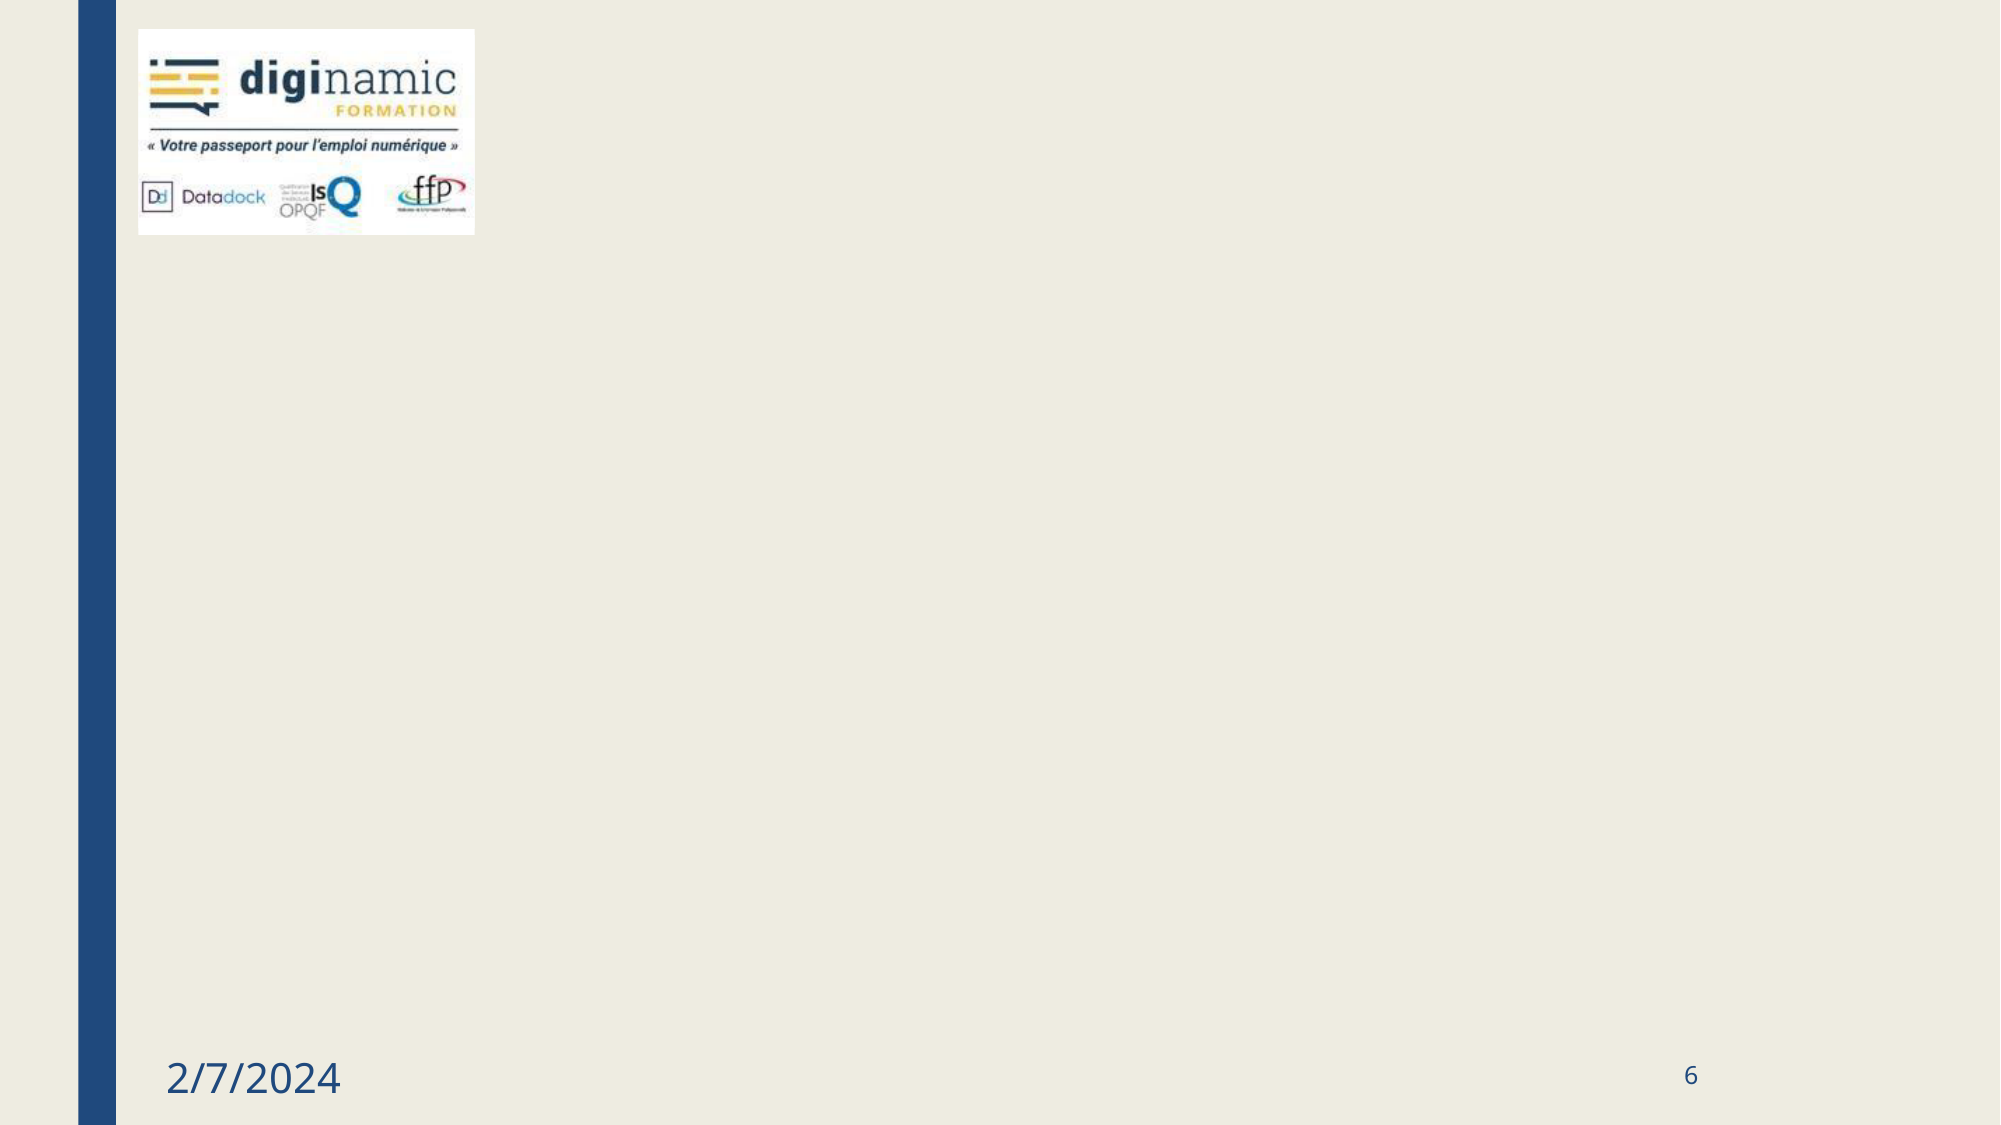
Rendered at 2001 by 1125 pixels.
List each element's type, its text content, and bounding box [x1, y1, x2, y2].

text_box [1669, 1043, 1931, 1110]
text_box 2/7/2024 [151, 1043, 389, 1110]
